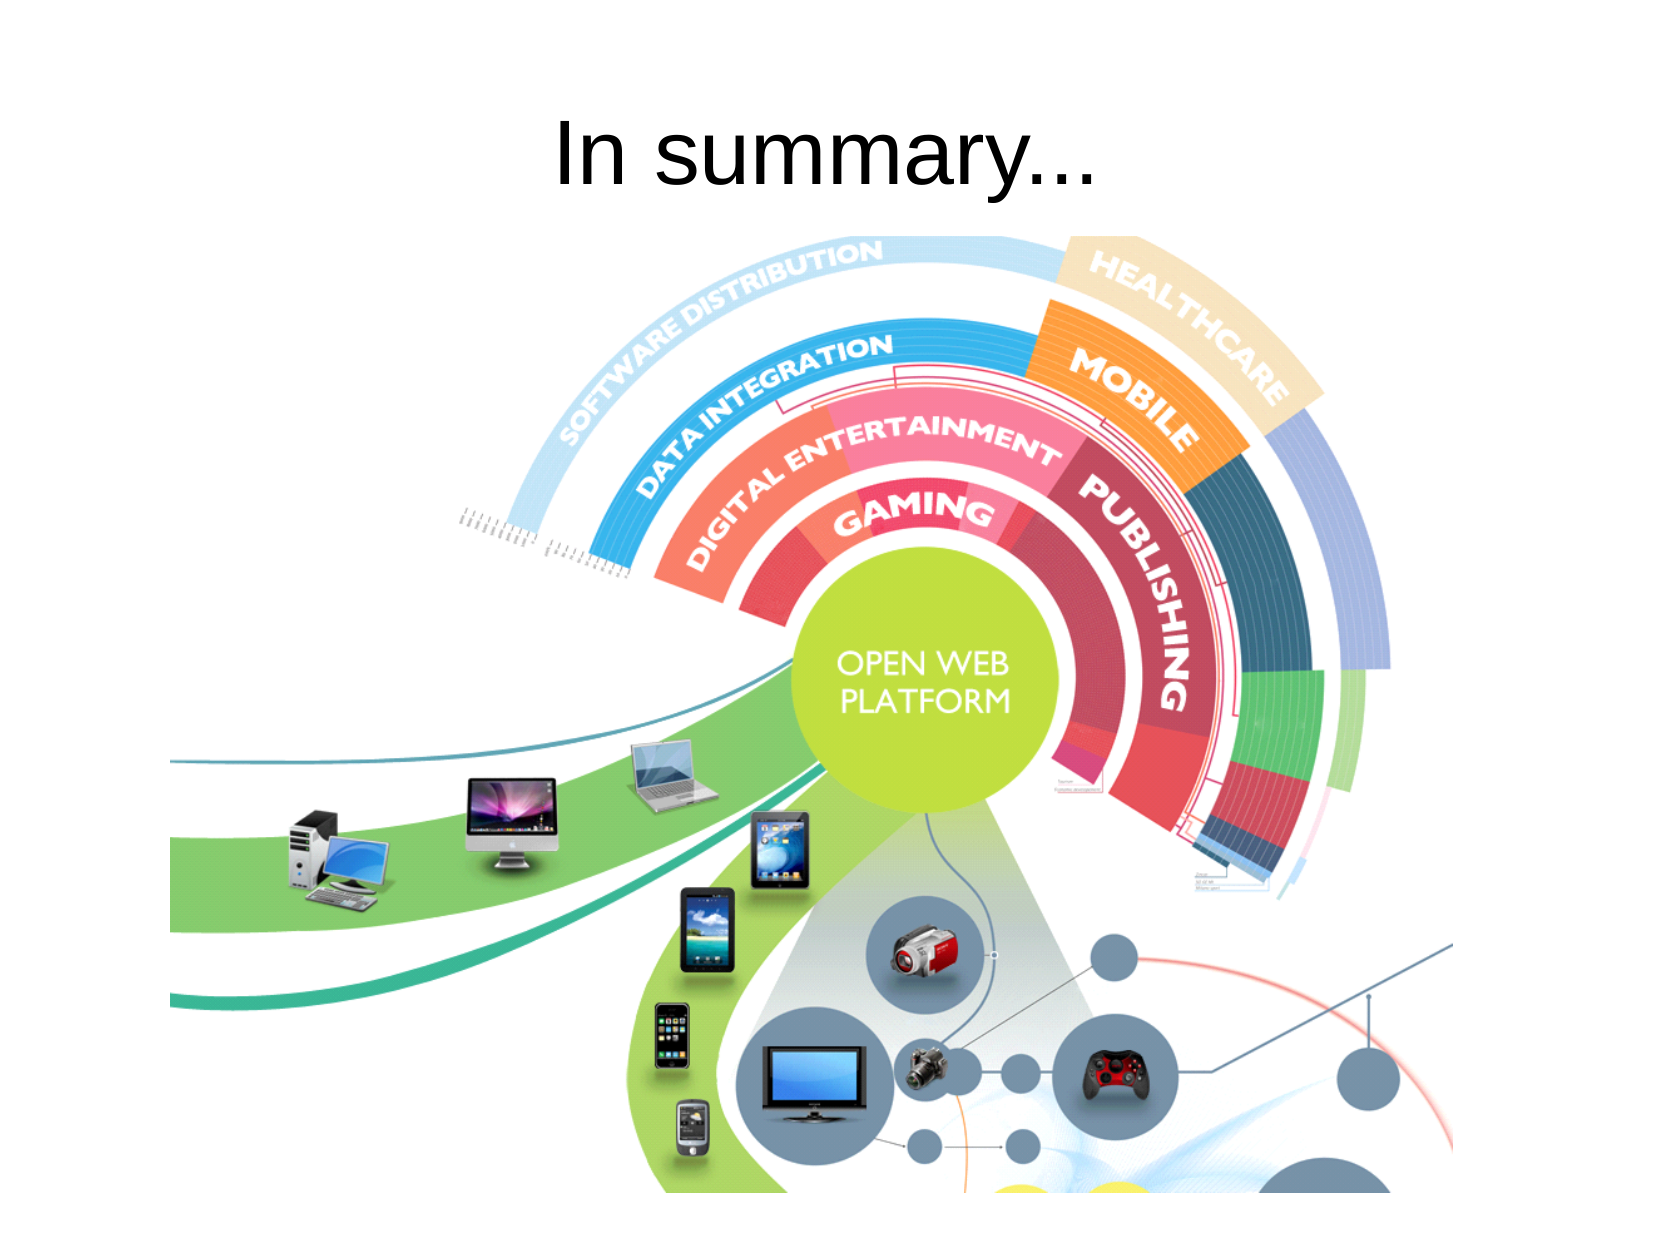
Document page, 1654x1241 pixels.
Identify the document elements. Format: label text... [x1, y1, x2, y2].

picture [170, 236, 1453, 1193]
title In summary... [82, 49, 1571, 257]
